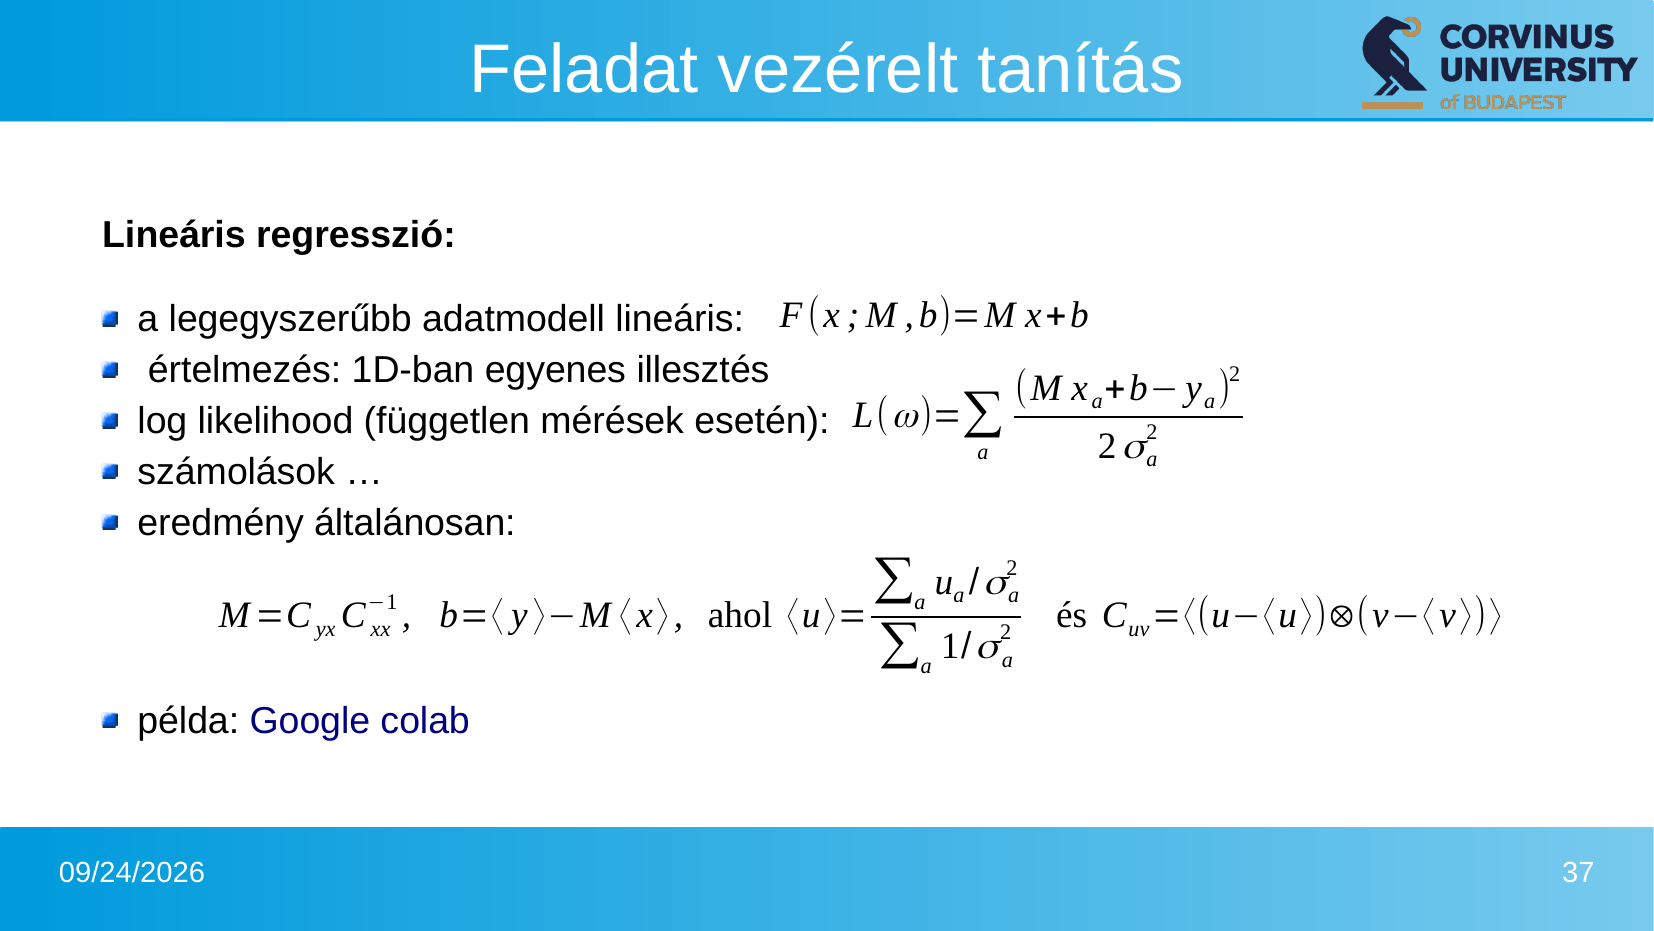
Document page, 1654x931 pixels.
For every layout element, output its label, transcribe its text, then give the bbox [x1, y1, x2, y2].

chart [844, 361, 1251, 472]
chart [771, 293, 1097, 339]
picture [1362, 16, 1638, 109]
title Feladat vezérelt tanítás [59, 29, 1362, 108]
chart [211, 555, 1508, 680]
text_box Lineáris regresszió: a legegyszerűbb adatmodell lineáris: értelmezés: 1D-ban egyenes illesztés log likelihood (független mérések esetén): számolások … eredmény általánosan: példa: Google colab [87, 205, 1592, 749]
